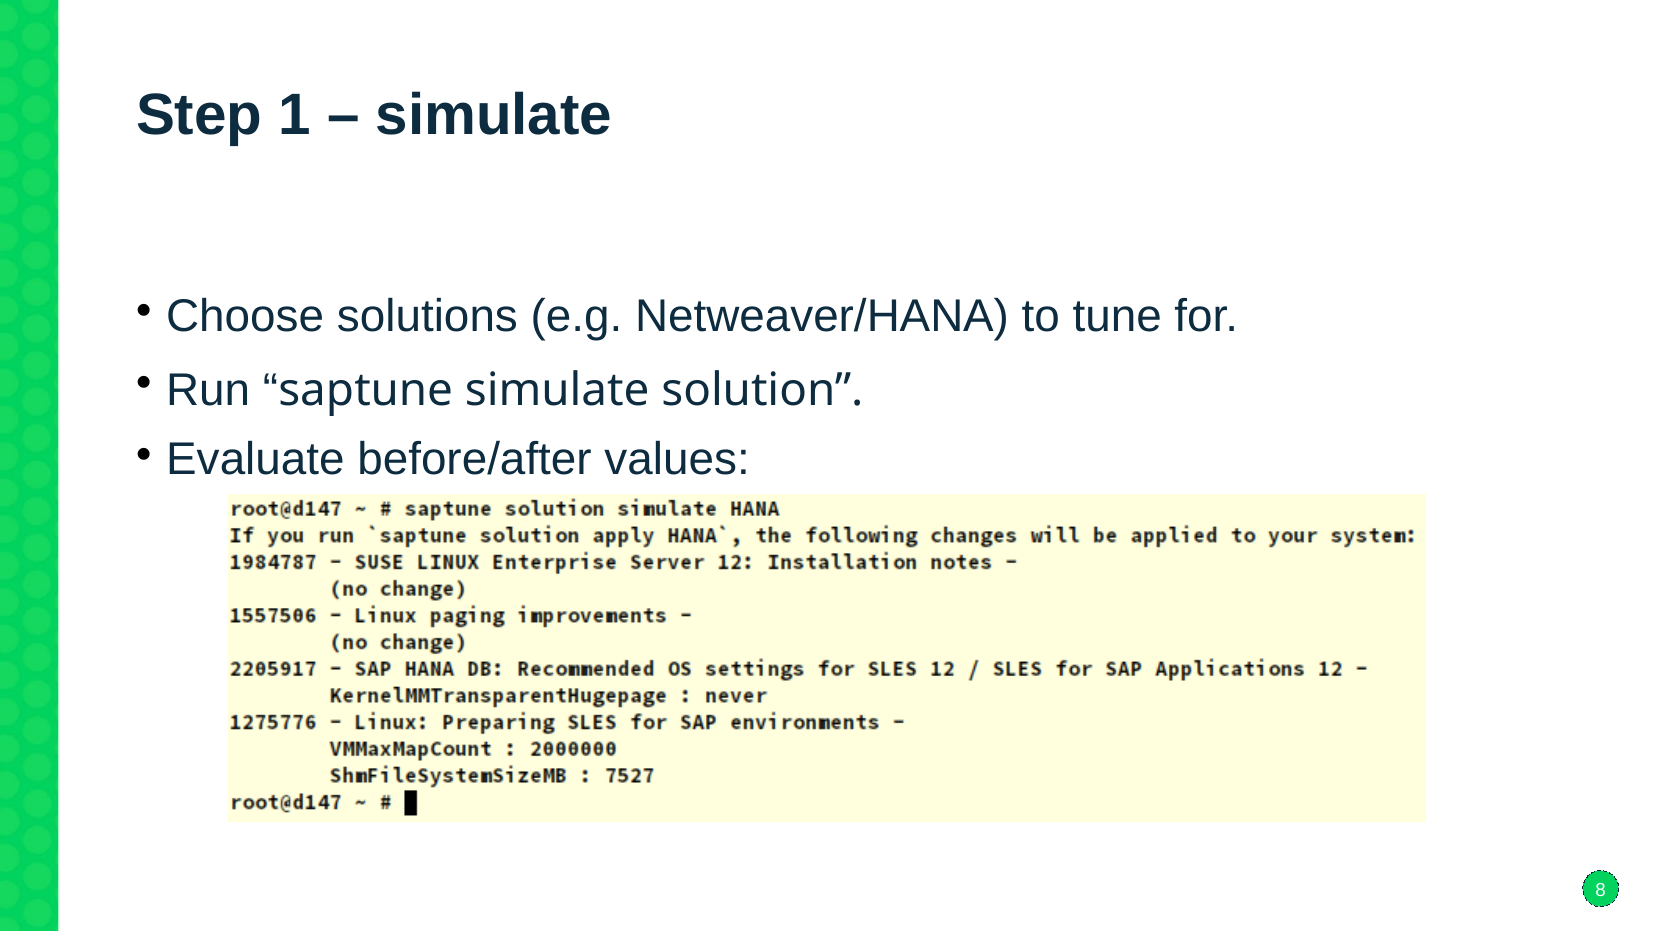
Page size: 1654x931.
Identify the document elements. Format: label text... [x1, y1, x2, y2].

picture [228, 494, 1426, 822]
picture [0, 0, 76, 931]
list Choose solutions (e.g. Netweaver/HANA) to tune for. Run “saptune simulate solution”. Evaluate before/after values: [121, 217, 1531, 826]
title Step 1 – simulate [121, 37, 1531, 193]
